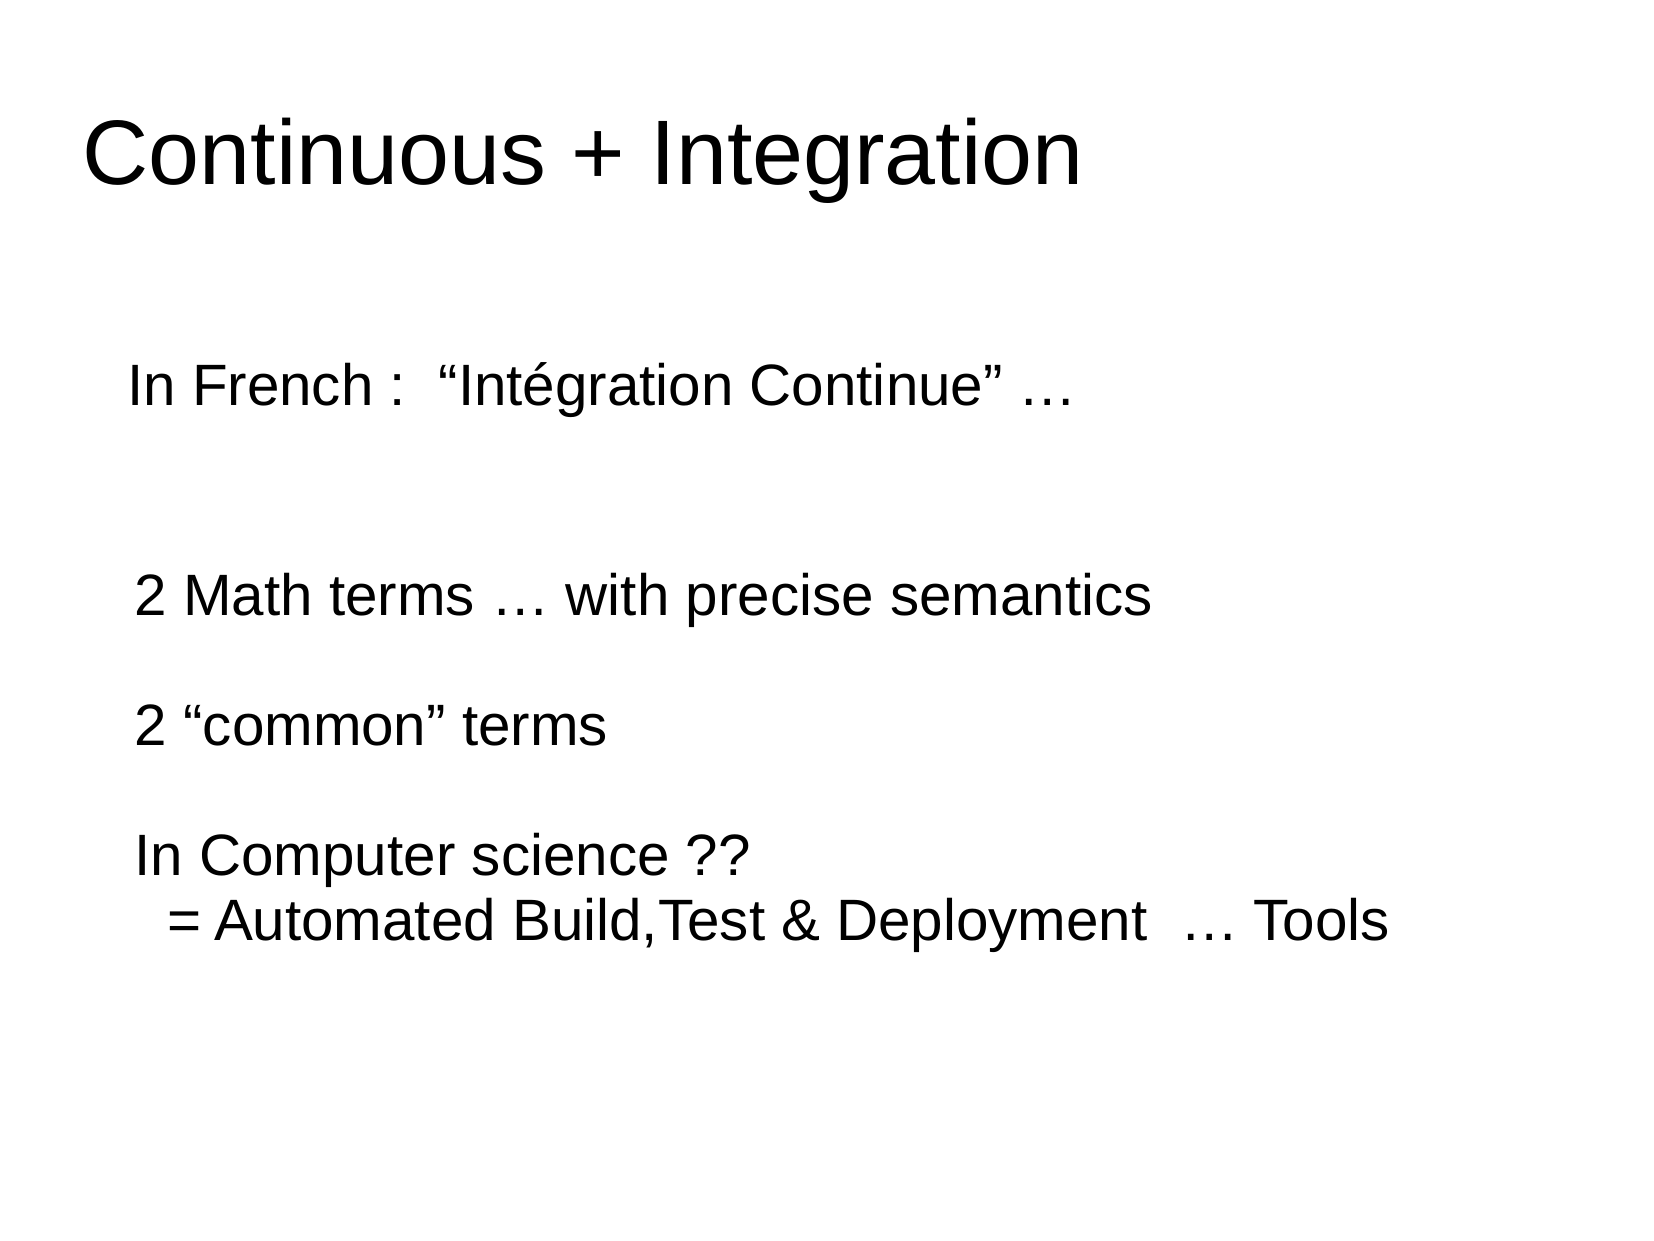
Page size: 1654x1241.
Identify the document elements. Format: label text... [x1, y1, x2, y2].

title Continuous + Integration [82, 49, 1571, 257]
text_box In French : “Intégration Continue” … [112, 345, 1111, 425]
text_box 2 Math terms … with precise semantics 2 “common” terms In Computer science ?? = Automated Build,Test & Deployment … Tools [120, 555, 1407, 1025]
